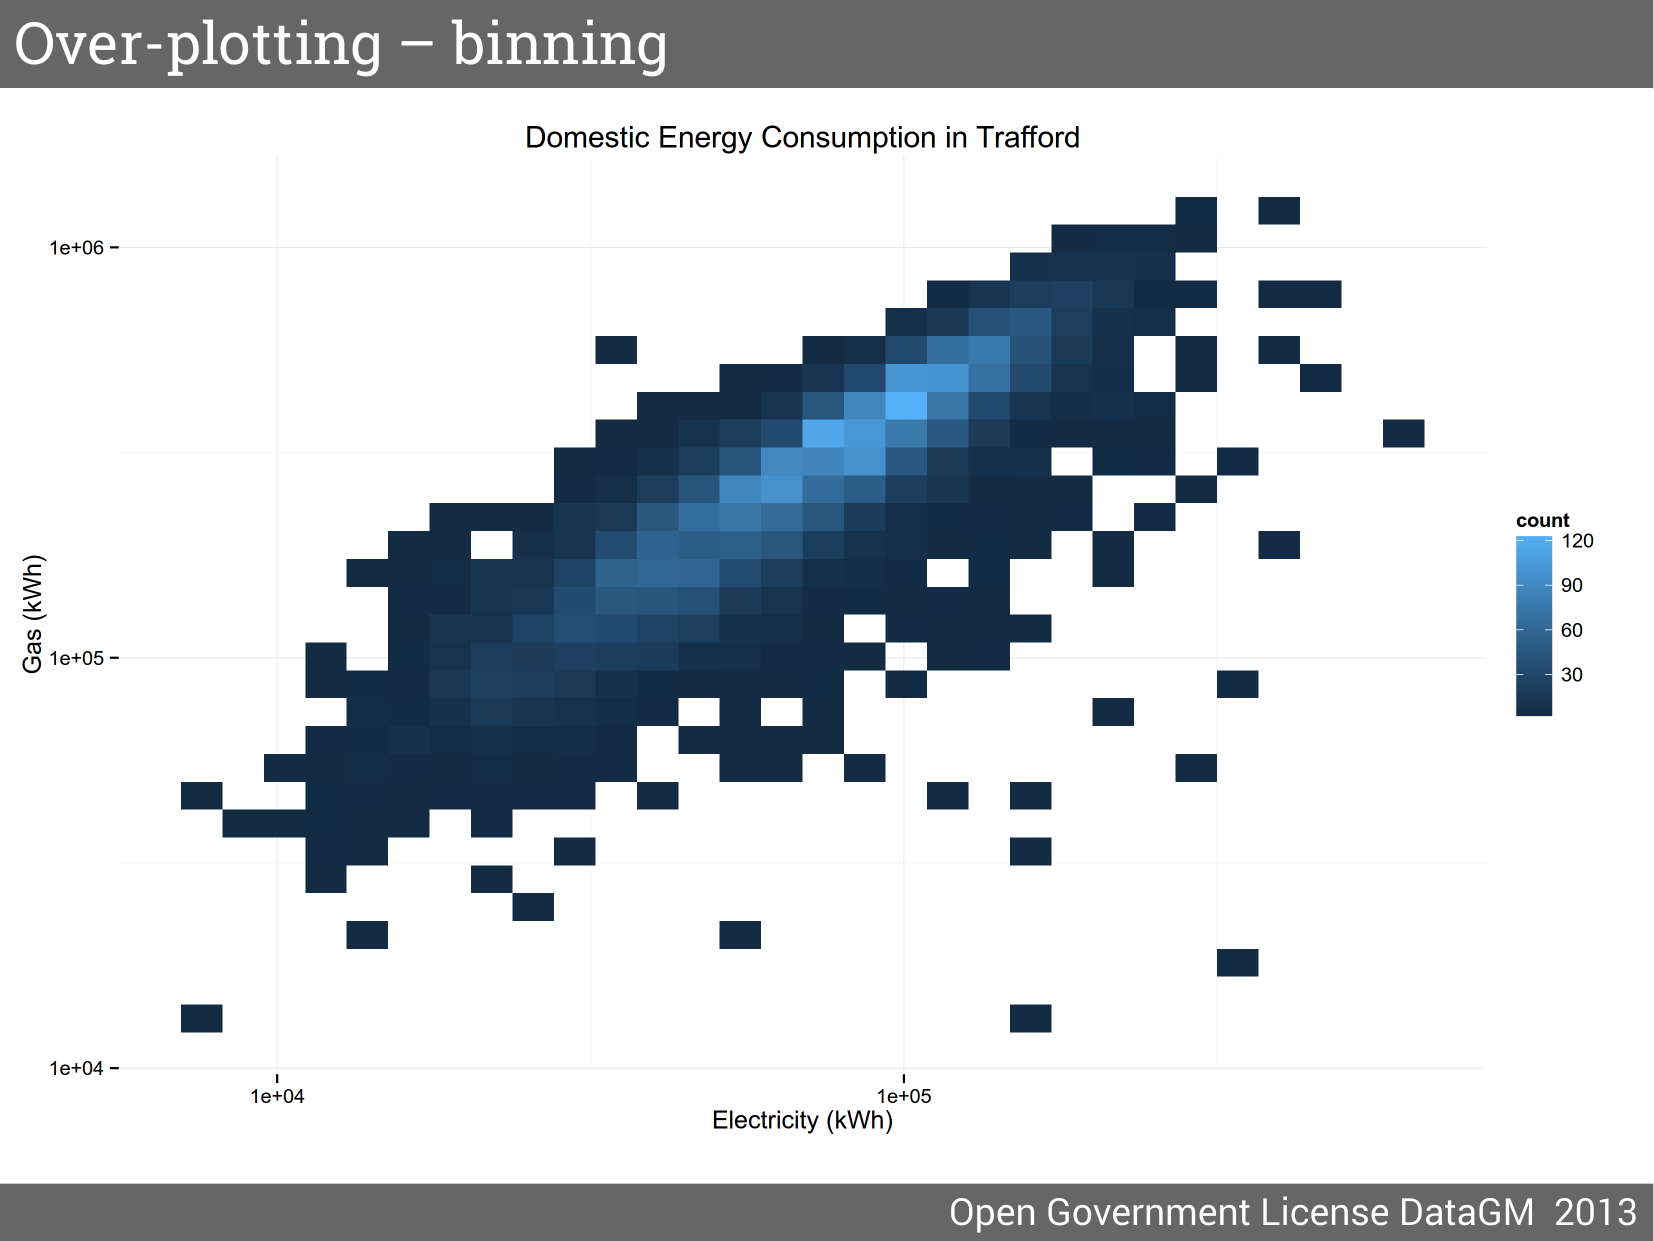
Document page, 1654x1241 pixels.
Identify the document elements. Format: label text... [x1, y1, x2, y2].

text_box Open Government License DataGM 2013 [0, 1183, 1654, 1241]
picture [0, 88, 1654, 1151]
text_box Over-plotting – binning [0, 0, 1654, 88]
